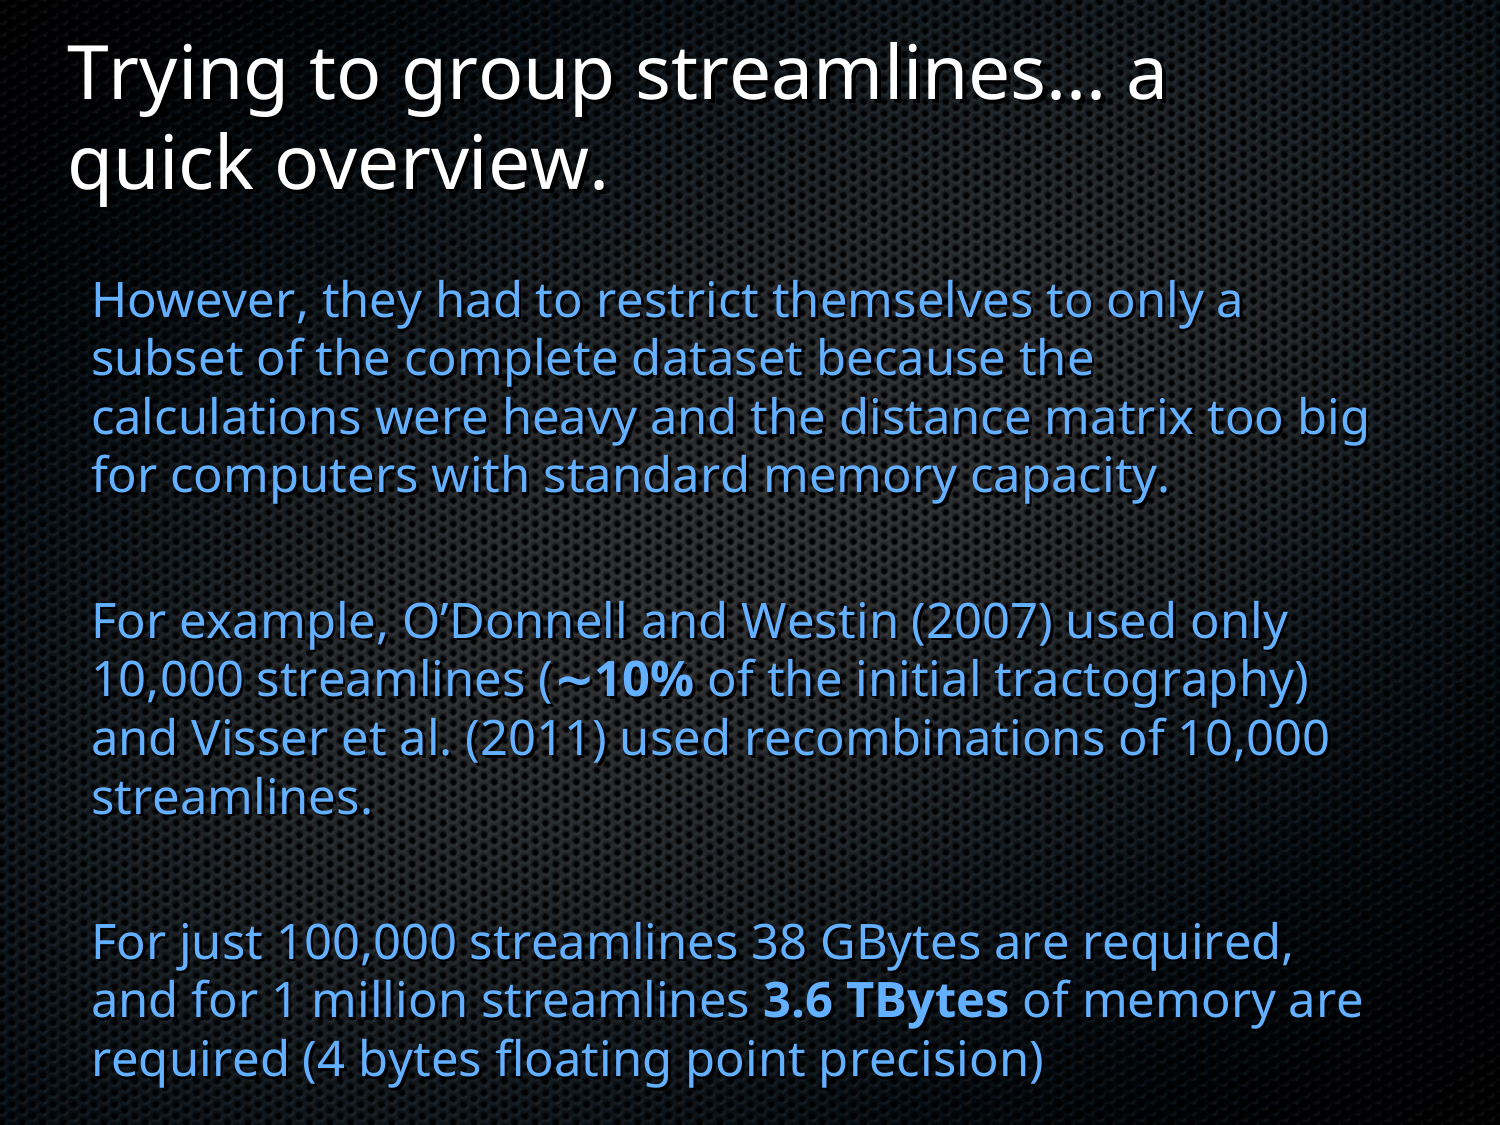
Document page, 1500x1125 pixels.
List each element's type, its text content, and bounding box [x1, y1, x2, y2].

list However, they had to restrict themselves to only a subset of the complete dataset because the calculations were heavy and the distance matrix too big for computers with standard memory capacity. For example, O’Donnell and Westin (2007) used only 10,000 streamlines (∼10% of the initial tractography) and Visser et al. (2011) used recombinations of 10,000 streamlines. For just 100,000 streamlines 38 GBytes are required, and for 1 million streamlines 3.6 TBytes of memory are required (4 bytes floating point precision) [82, 259, 1387, 1101]
picture [0, 0, 1500, 1125]
title Trying to group streamlines... a quick overview. [59, 15, 1364, 213]
